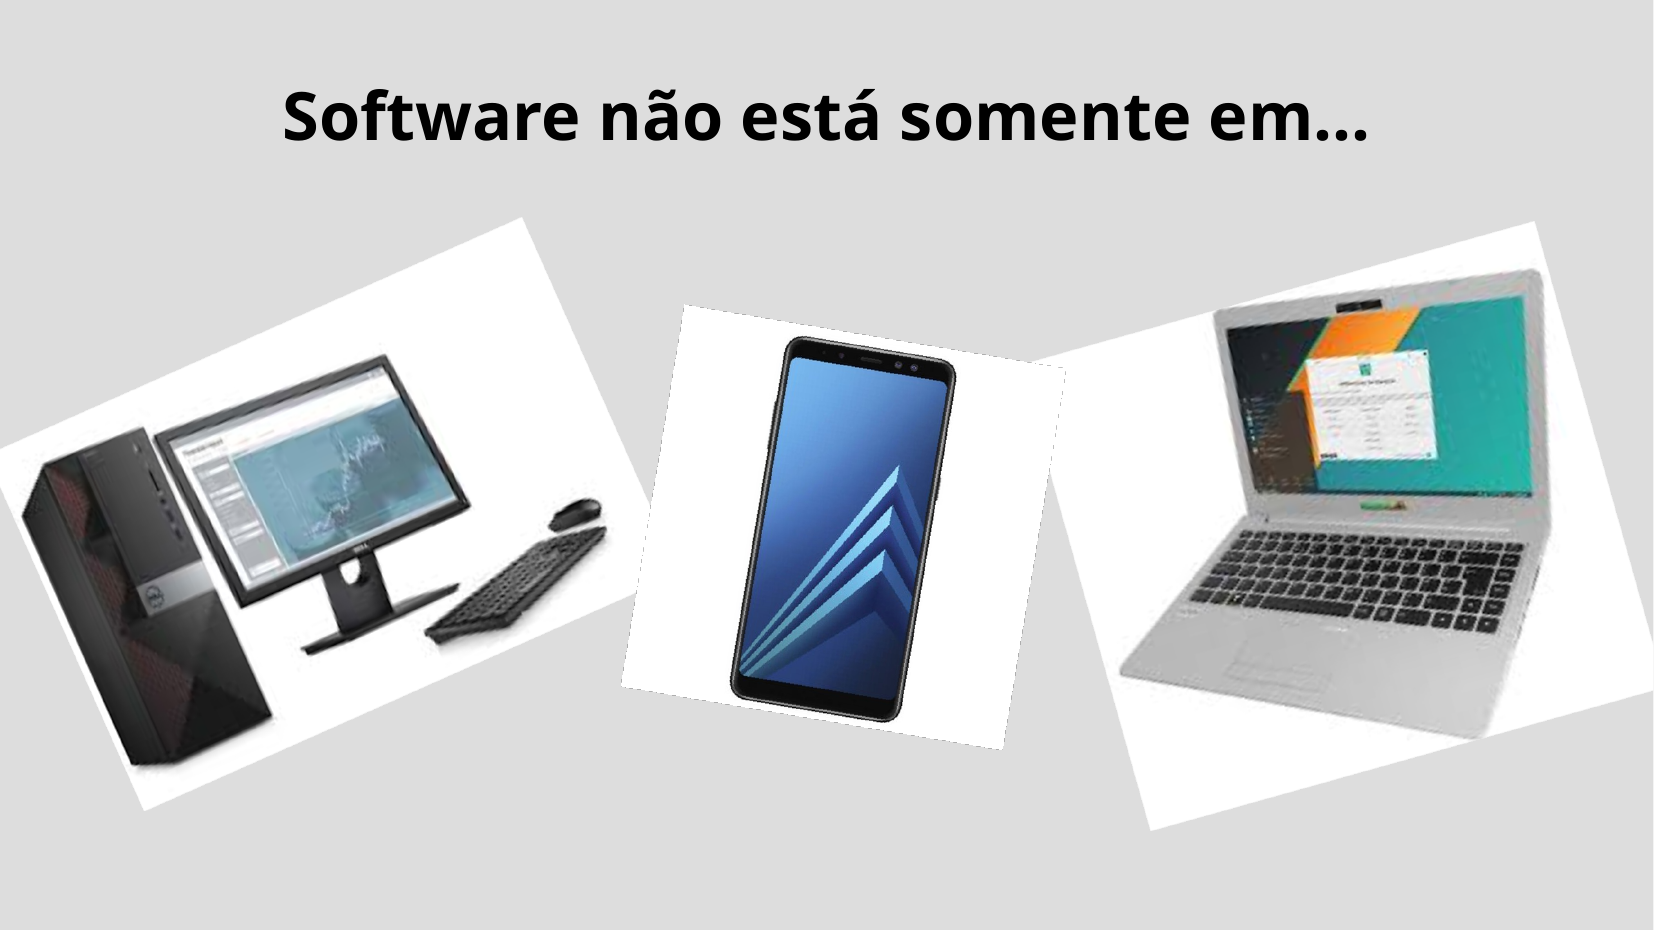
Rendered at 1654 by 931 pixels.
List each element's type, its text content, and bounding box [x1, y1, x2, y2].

picture [0, 216, 1654, 831]
title Software não está somente em... [82, 37, 1571, 193]
